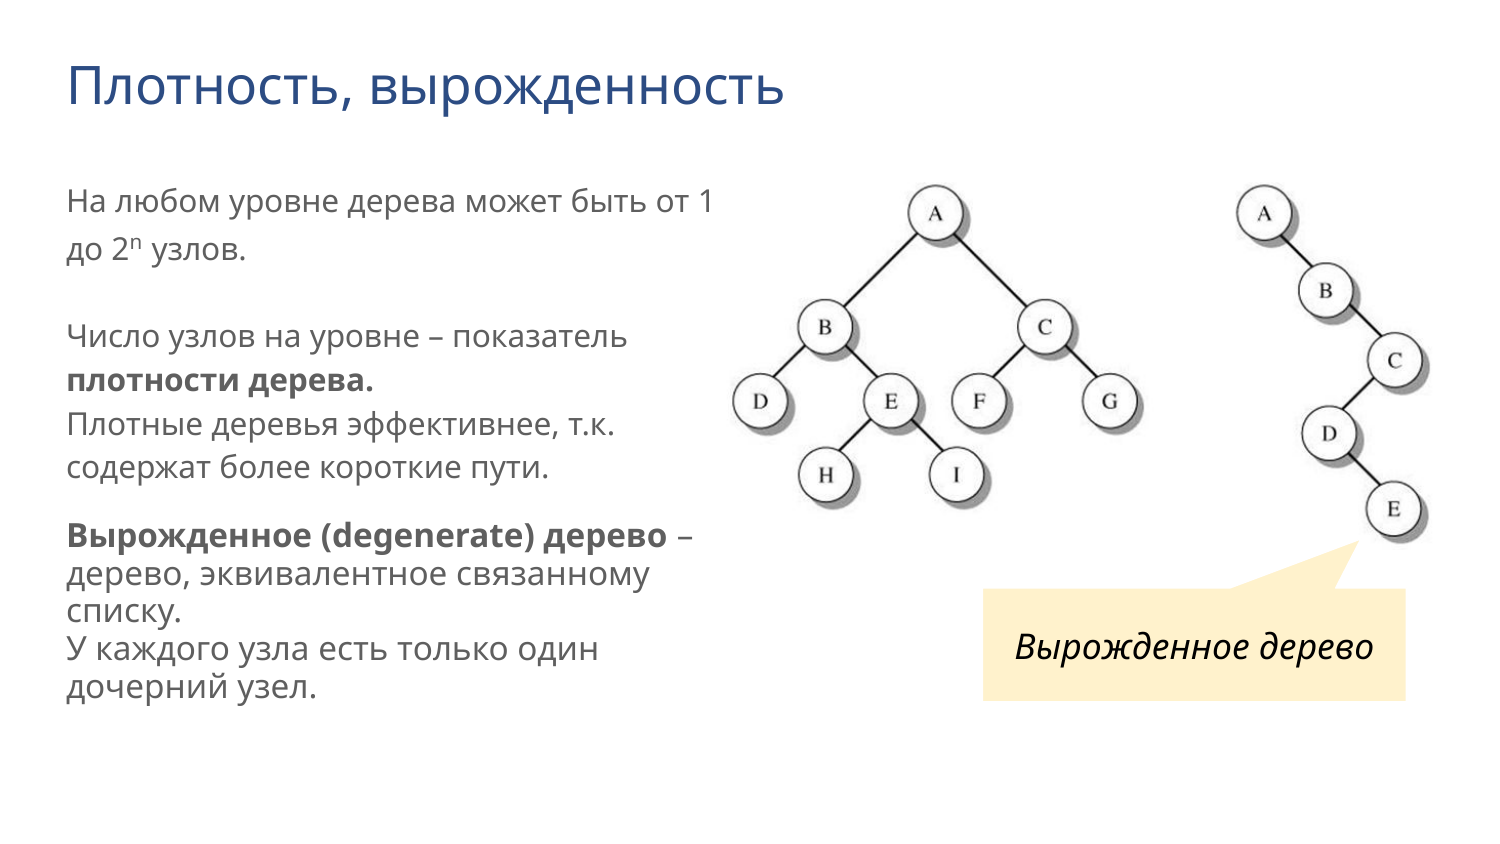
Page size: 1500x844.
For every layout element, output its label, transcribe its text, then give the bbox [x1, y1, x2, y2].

title Плотность, вырожденность [51, 36, 1449, 131]
list На любом уровне дерева может быть от 1 до 2n узлов. Число узлов на уровне – показатель плотности дерева. Плотные деревья эффективнее, т.к. содержат более короткие пути. [51, 159, 745, 502]
list Вырожденное (degenerate) дерево – дерево, эквивалентное связанному списку. У каждого узла есть только один дочерний узел. [51, 501, 715, 764]
picture [726, 172, 1449, 550]
text_box Вырожденное дерево [982, 538, 1407, 702]
